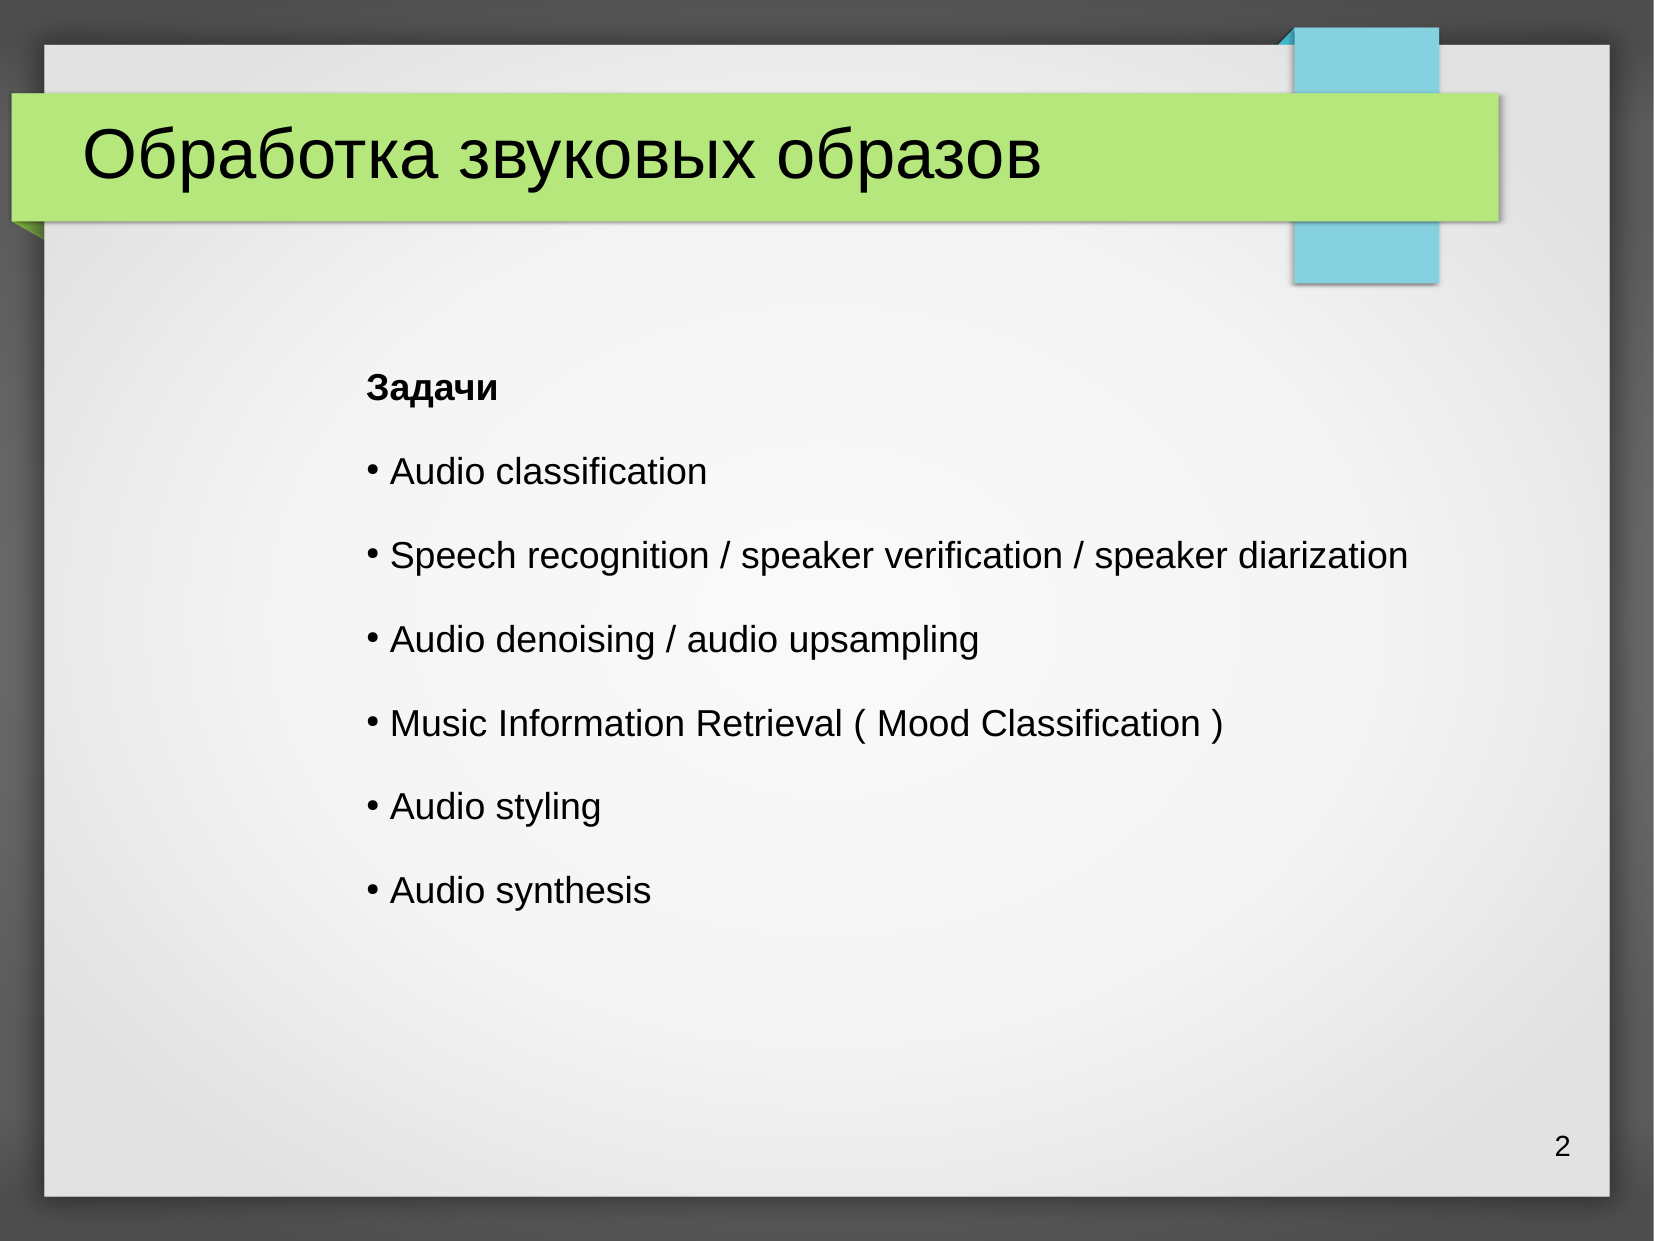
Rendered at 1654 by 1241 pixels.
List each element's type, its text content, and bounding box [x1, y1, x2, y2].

title Обработка звуковых образов [82, 114, 1406, 194]
picture [0, 0, 1654, 1241]
text_box Задачи Audio classification Speech recognition / speaker verification / speaker diarization Audio denoising / audio upsampling Music Information Retrieval ( Mood Classification ) Audio styling Audio synthesis [366, 366, 1489, 997]
